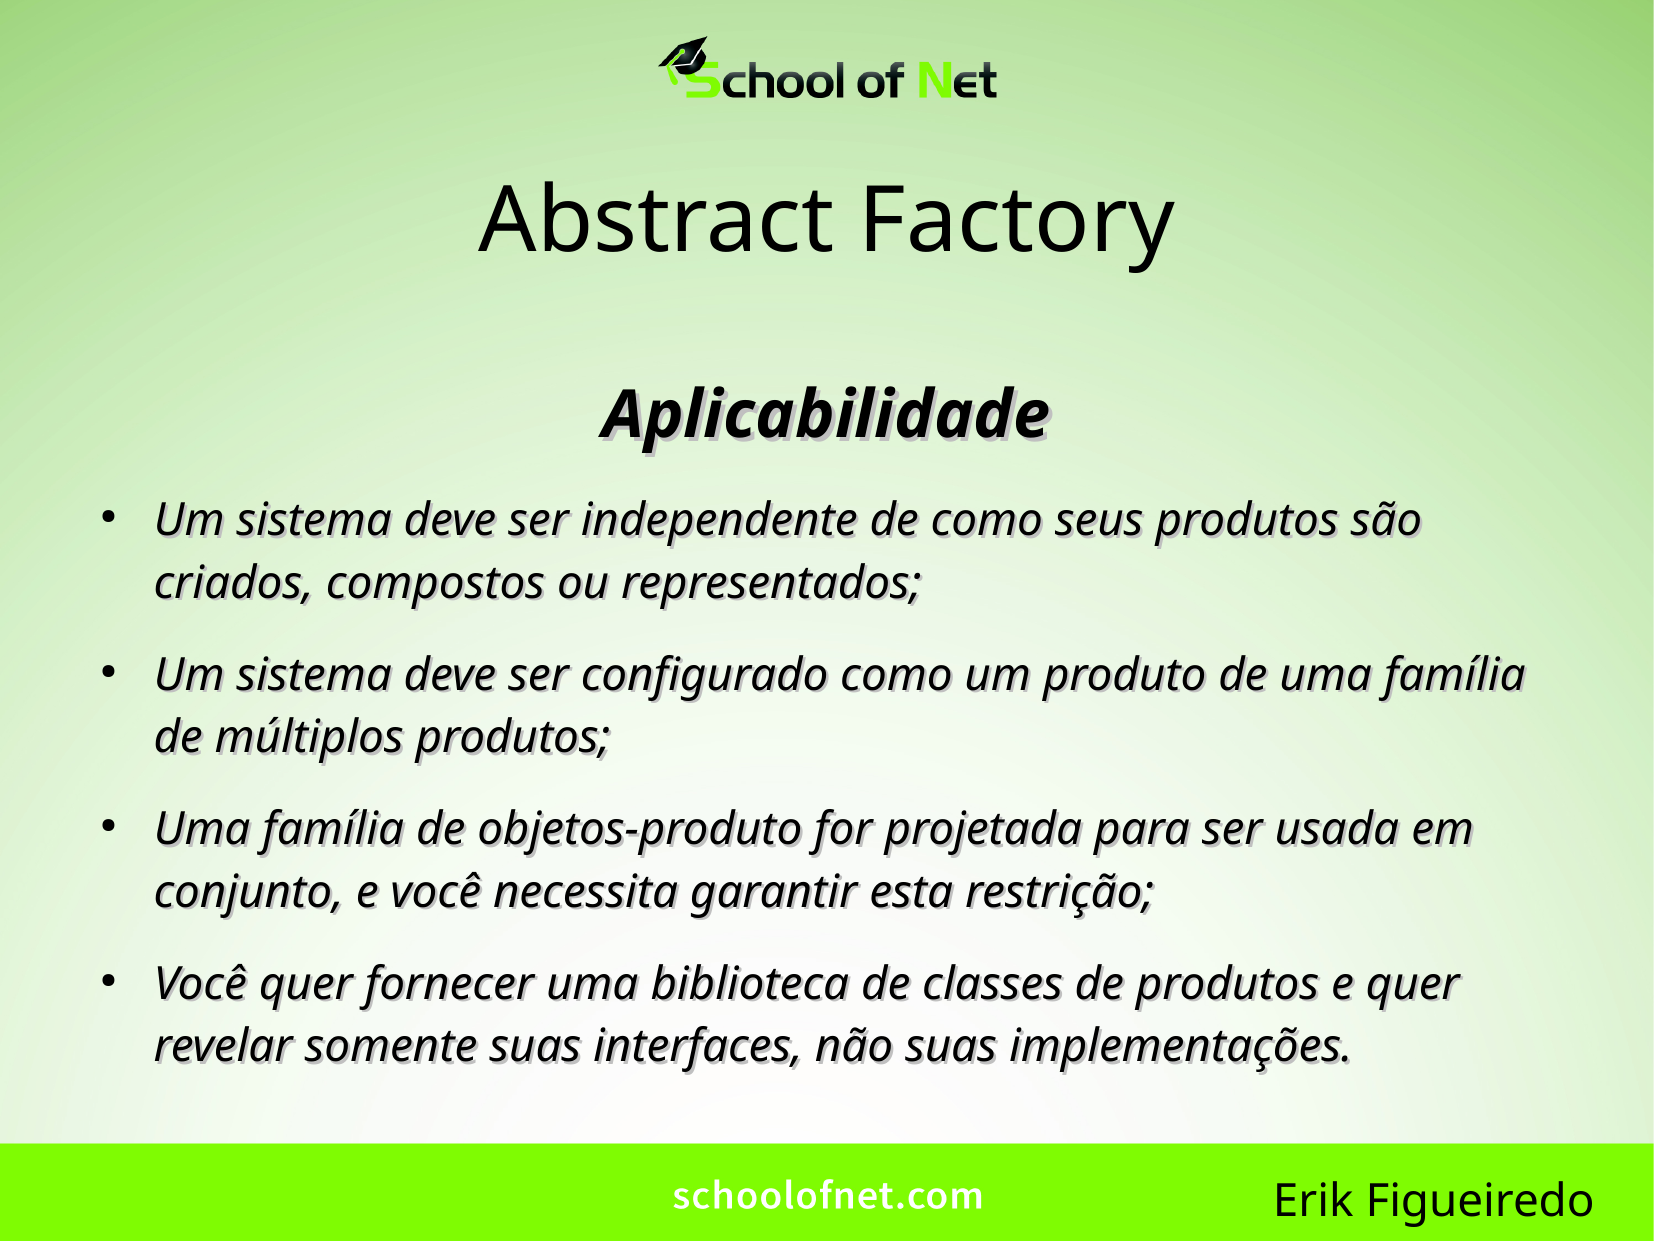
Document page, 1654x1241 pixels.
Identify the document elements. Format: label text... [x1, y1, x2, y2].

picture [0, 0, 1654, 1241]
list Aplicabilidade Um sistema deve ser independente de como seus produtos são criados, compostos ou representados; Um sistema deve ser configurado como um produto de uma família de múltiplos produtos; Uma família de objetos-produto for projetada para ser usada em conjunto, e você necessita garantir esta restrição; Você quer fornecer uma biblioteca de classes de produtos e quer revelar somente suas interfaces, não suas implementações. [82, 311, 1571, 1131]
text_box Erik Figueiredo [768, 1157, 1595, 1241]
title Abstract Factory [82, 141, 1571, 290]
